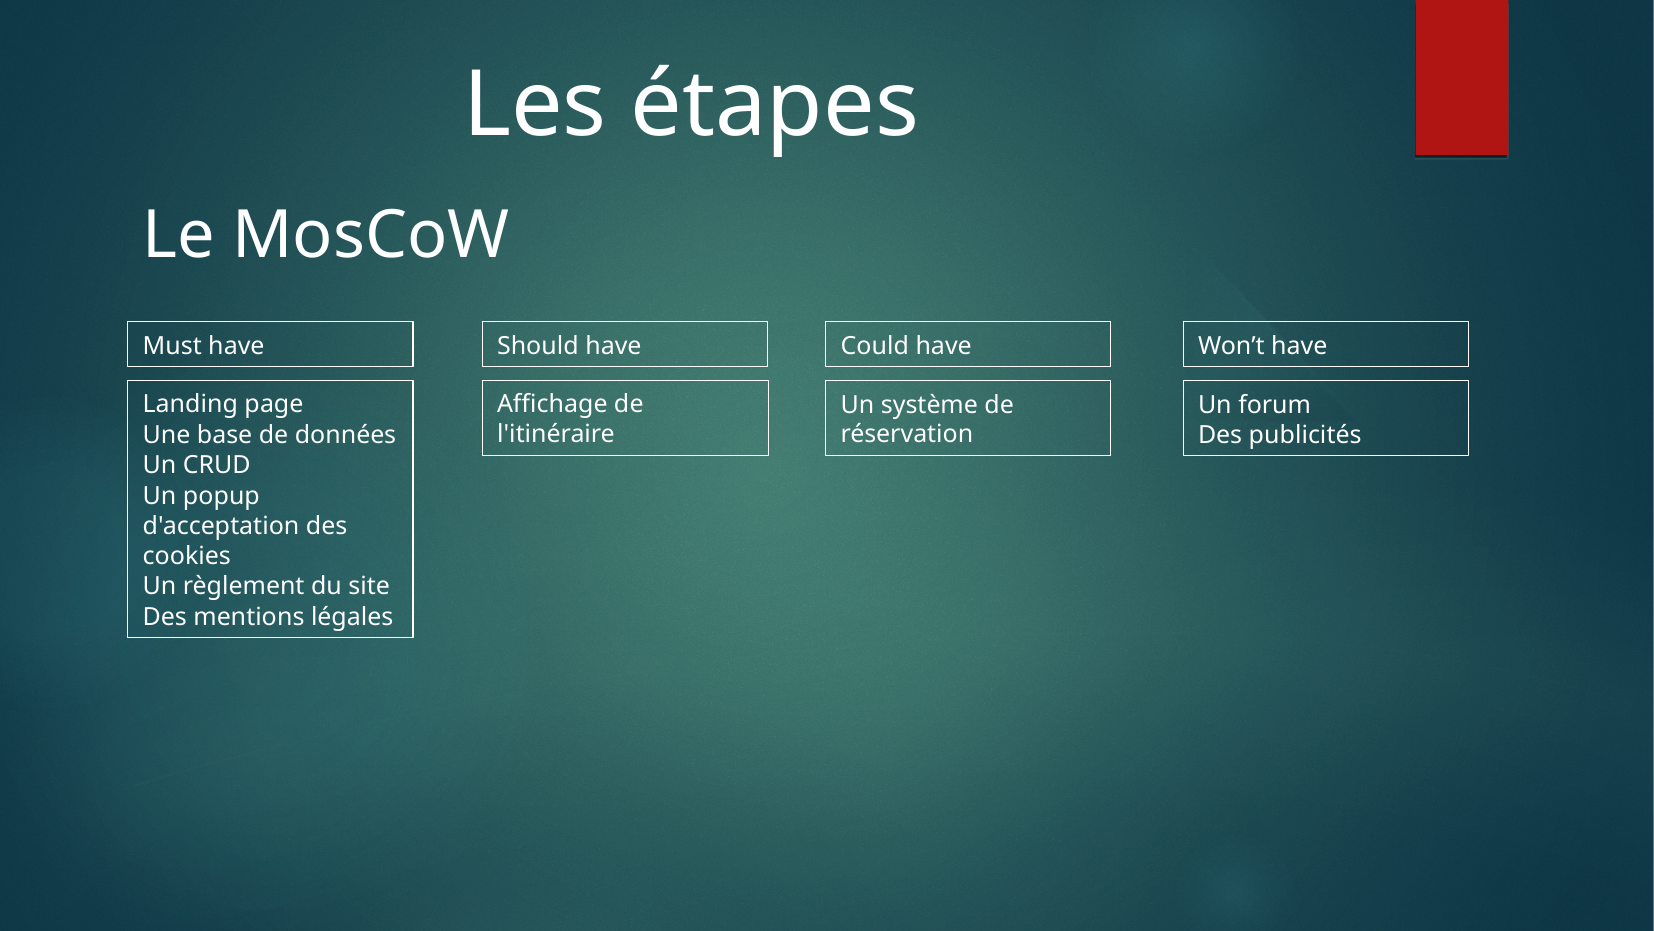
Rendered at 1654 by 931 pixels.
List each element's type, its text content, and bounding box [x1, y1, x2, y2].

text_box Affichage de l'itinéraire [482, 380, 769, 456]
text_box Must have [127, 321, 413, 367]
picture [0, 0, 1654, 931]
text_box Le MosCoW​ [127, 183, 578, 279]
text_box Won’t have [1183, 321, 1469, 367]
text_box Un système de réservation [825, 380, 1111, 456]
text_box Could have [825, 321, 1111, 367]
text_box Les étapes​ [372, 36, 1011, 161]
text_box Un forum Des publicités [1183, 380, 1469, 456]
text_box Landing page Une base de données Un CRUD Un popup d'acceptation des cookies Un règlement du site Des mentions légales [127, 380, 413, 638]
text_box Should have [482, 321, 768, 367]
